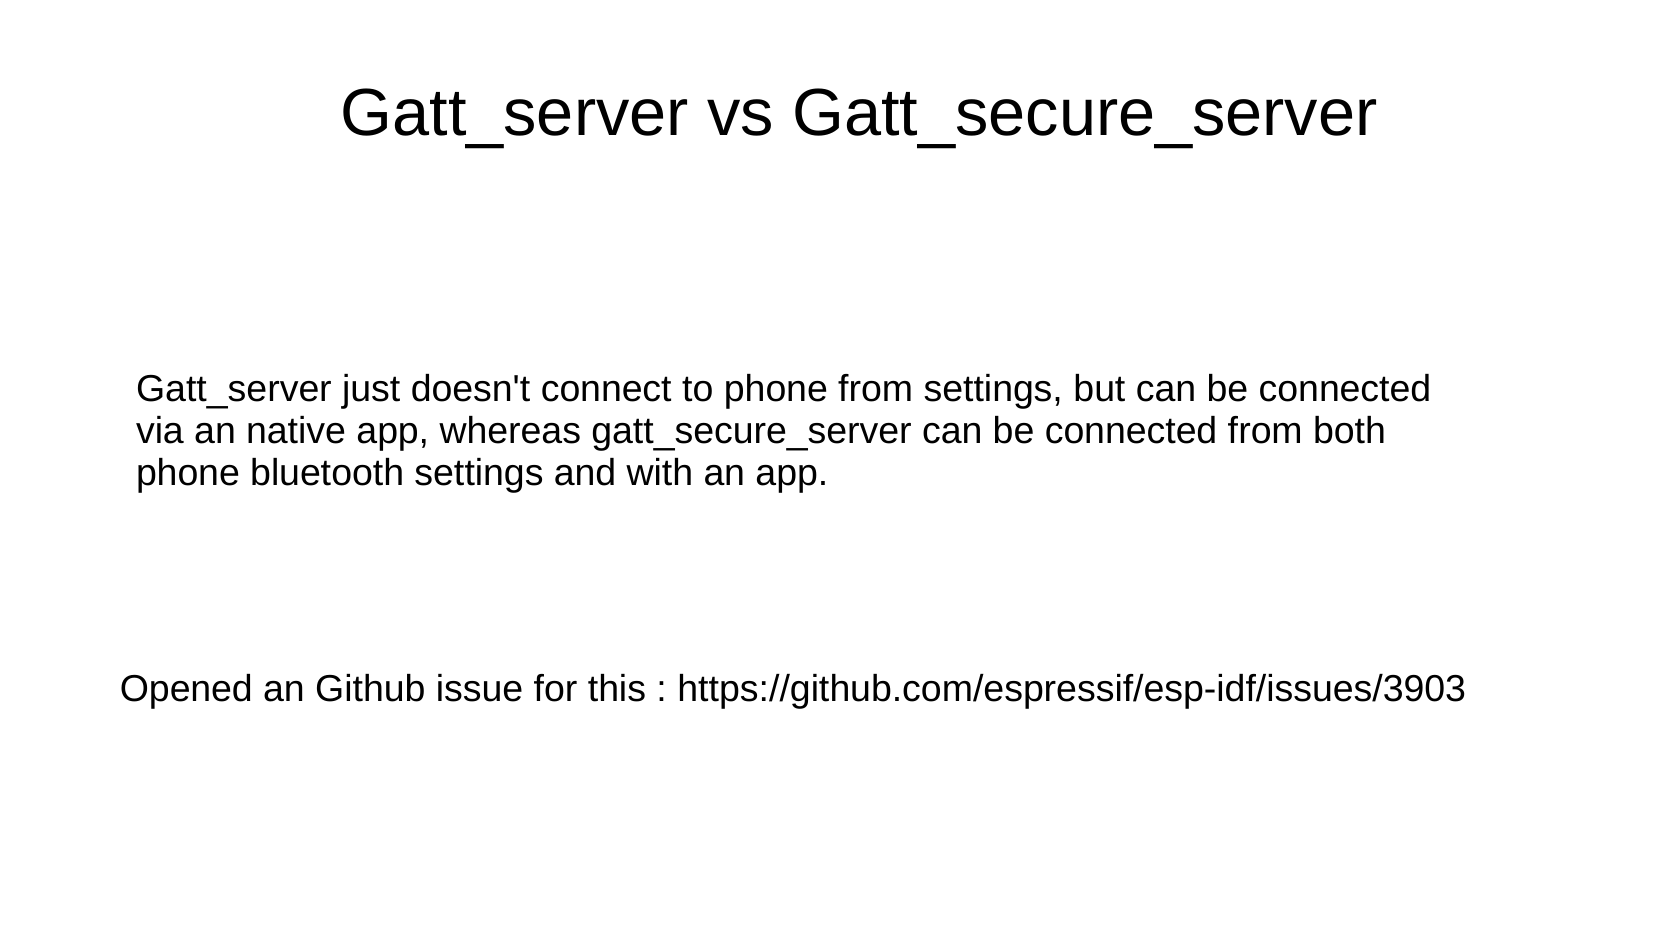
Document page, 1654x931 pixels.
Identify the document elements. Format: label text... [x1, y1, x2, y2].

list Gatt_server vs Gatt_secure_server [270, 75, 1396, 195]
text_box Opened an Github issue for this : https://github.com/espressif/esp-idf/issues/3903 [105, 660, 1482, 717]
text_box Gatt_server just doesn't connect to phone from settings, but can be connected via an native app, whereas gatt_secure_server can be connected from both phone bluetooth settings and with an app. [121, 360, 1486, 541]
